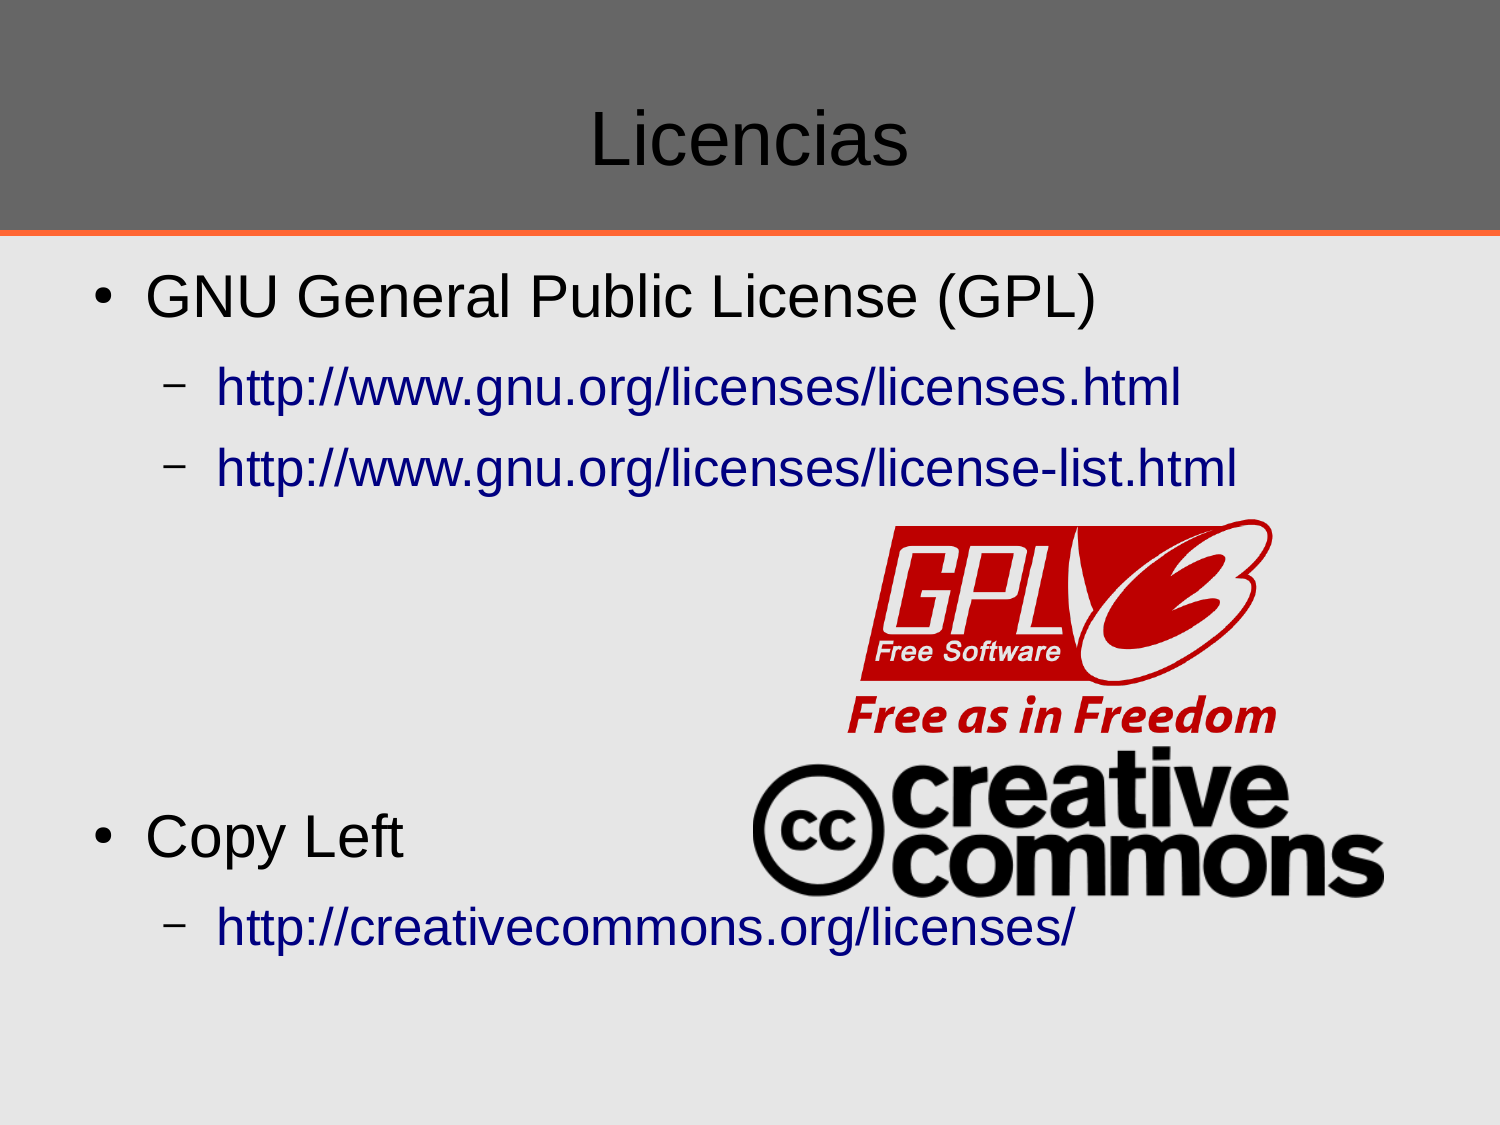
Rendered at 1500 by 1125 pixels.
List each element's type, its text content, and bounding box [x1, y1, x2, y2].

picture [847, 519, 1276, 733]
picture [753, 746, 1384, 898]
list GNU General Public License (GPL) http://www.gnu.org/licenses/licenses.html http://www.gnu.org/licenses/license-list.html Copy Left http://creativecommons.org/licenses/ [75, 263, 1425, 957]
title Licencias [75, 44, 1425, 233]
